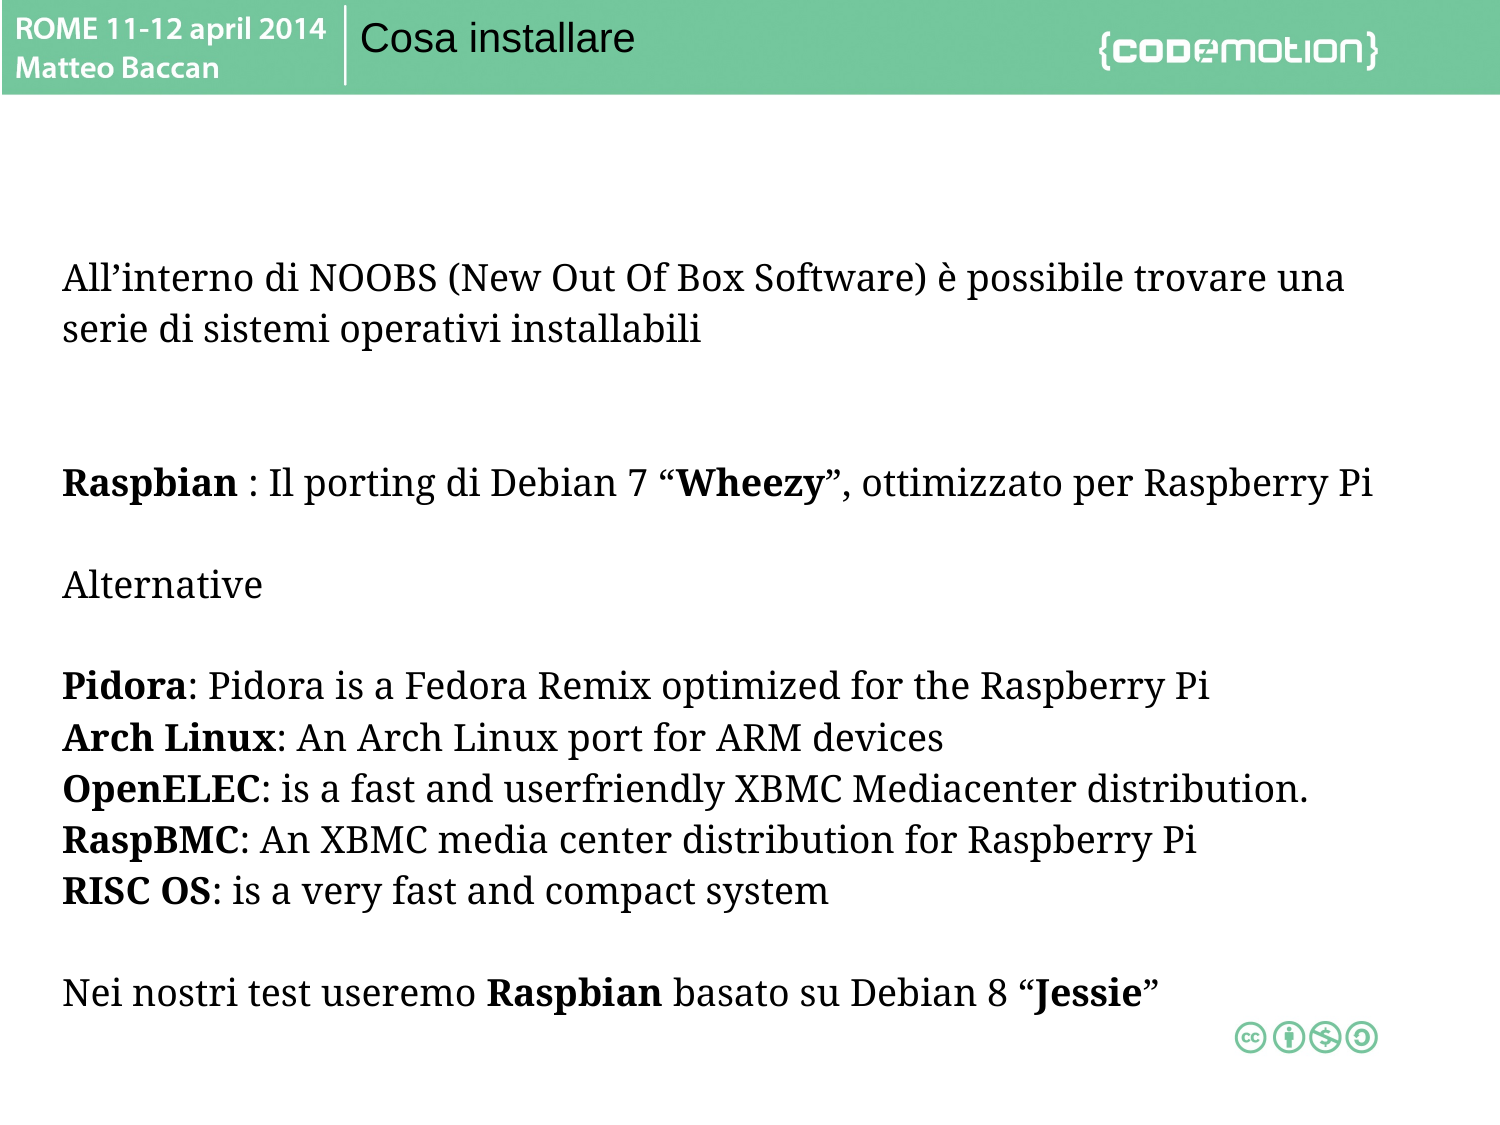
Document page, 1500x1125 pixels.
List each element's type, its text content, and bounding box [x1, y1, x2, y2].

list Cosa installare [345, 7, 1371, 83]
text_box All’interno di NOOBS (New Out Of Box Software) è possibile trovare una serie di sistemi operativi installabili Raspbian : Il porting di Debian 7 “Wheezy”, ottimizzato per Raspberry Pi Alternative Pidora: Pidora is a Fedora Remix optimized for the Raspberry Pi Arch Linux: An Arch Linux port for ARM devices OpenELEC: is a fast and userfriendly XBMC Mediacenter distribution. RaspBMC: An XBMC media center distribution for Raspberry Pi RISC OS: is a very fast and compact system Nei nostri test useremo Raspbian basato su Debian 8 “Jessie” [47, 244, 1452, 993]
picture [2, 0, 1500, 1125]
